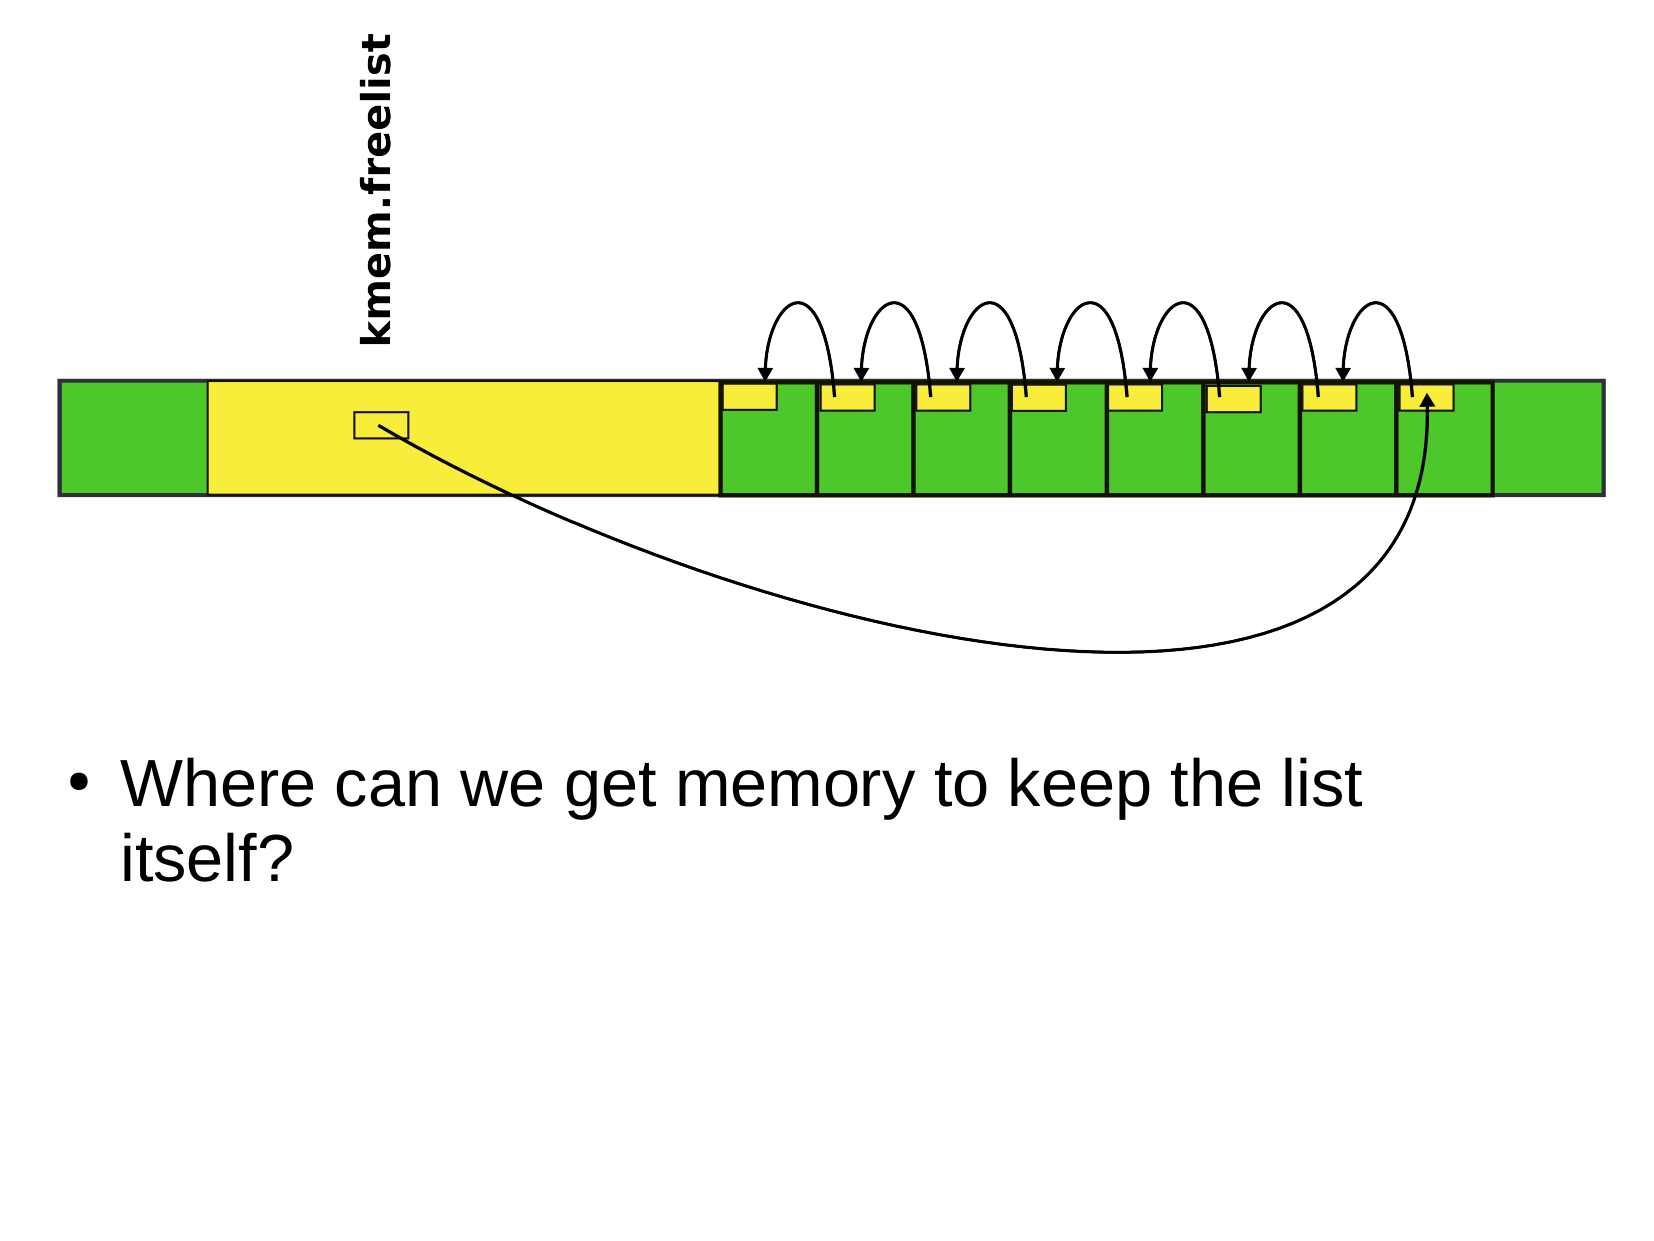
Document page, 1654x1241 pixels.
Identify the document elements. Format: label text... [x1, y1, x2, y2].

picture [57, 34, 1606, 655]
list Where can we get memory to keep the list itself? [49, 746, 1538, 1203]
